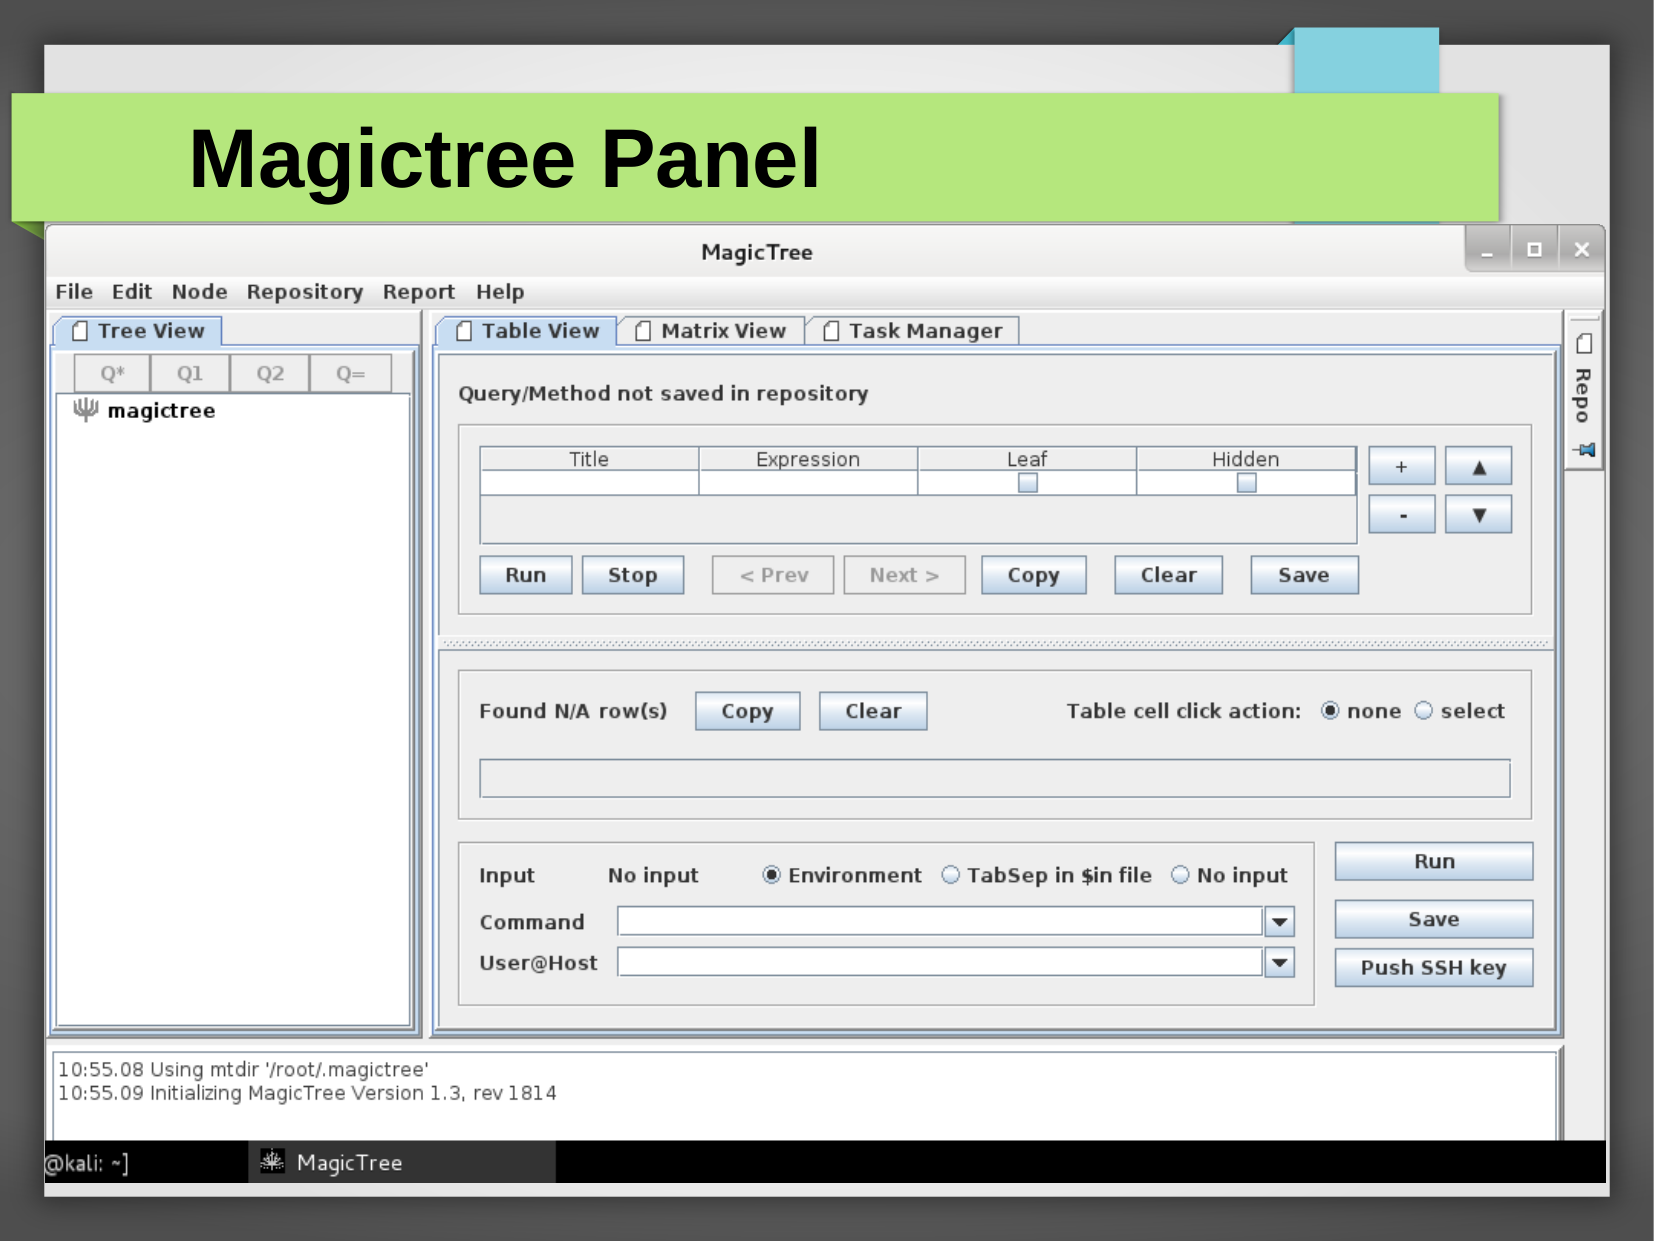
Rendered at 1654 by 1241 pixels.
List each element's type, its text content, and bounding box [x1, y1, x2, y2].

picture [0, 0, 1654, 1241]
text_box Magictree Panel [174, 105, 838, 213]
